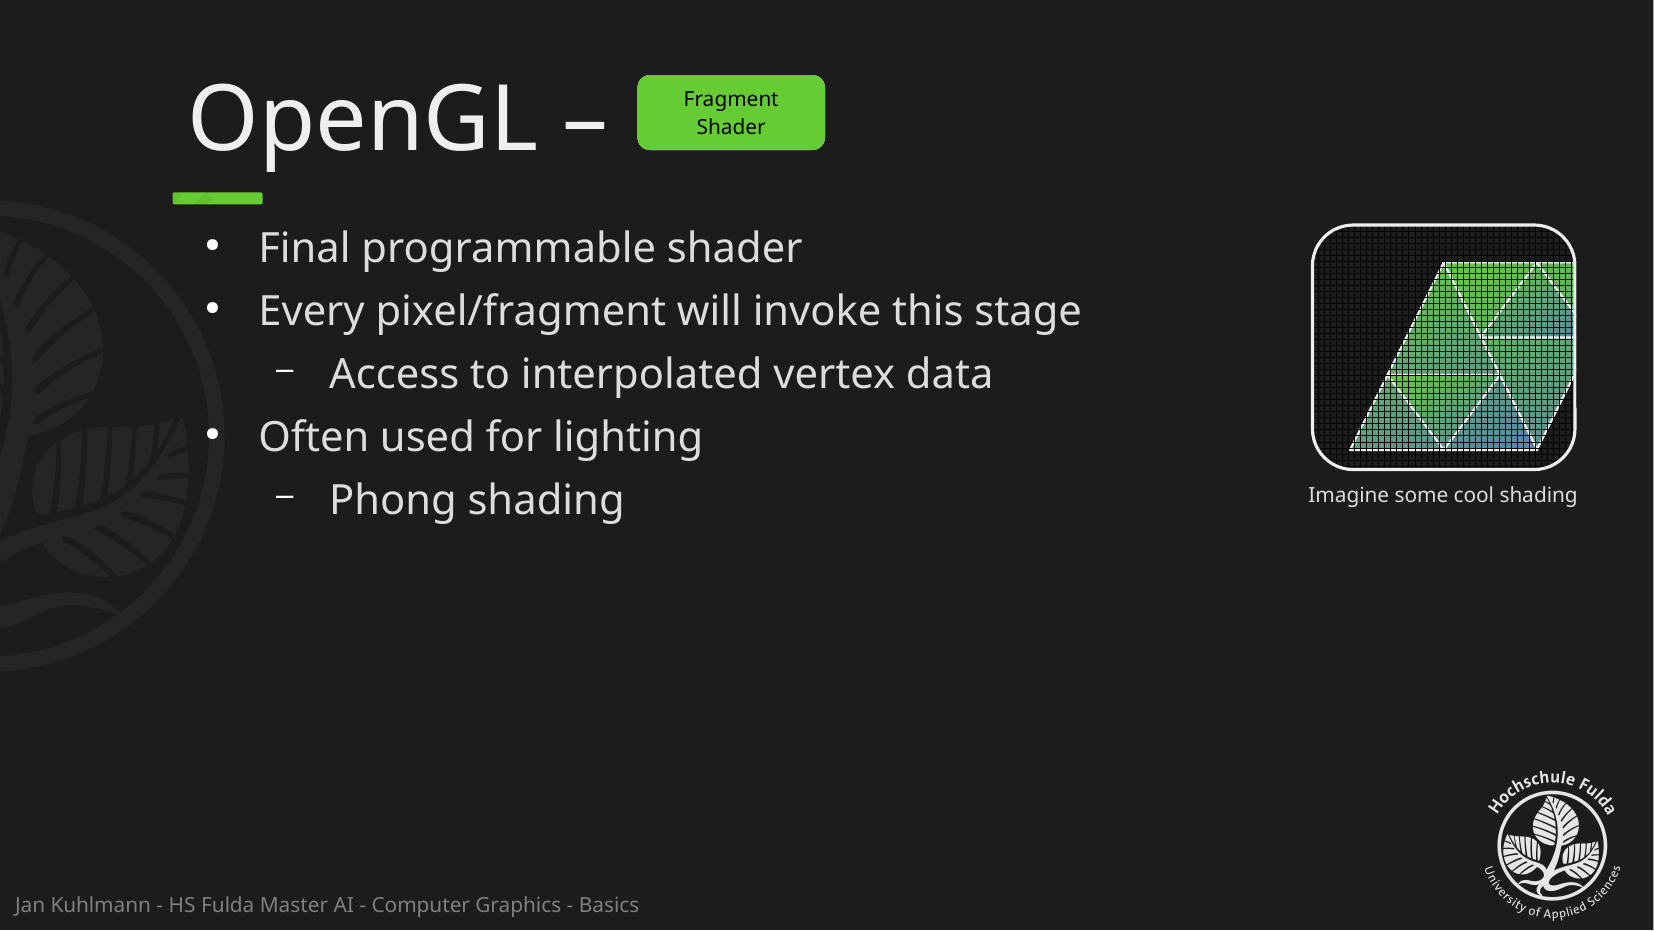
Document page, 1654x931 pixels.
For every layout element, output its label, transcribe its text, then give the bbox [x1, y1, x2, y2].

text_box [1312, 224, 1652, 470]
text_box Fragment Shader [637, 75, 826, 151]
picture [1485, 771, 1620, 921]
title OpenGL – [187, 37, 1571, 193]
list Imagine some cool shading [1237, 480, 1651, 526]
list Final programmable shader Every pixel/fragment will invoke this stage Access to interpolated vertex data Often used for lighting Phong shading [187, 217, 1571, 758]
